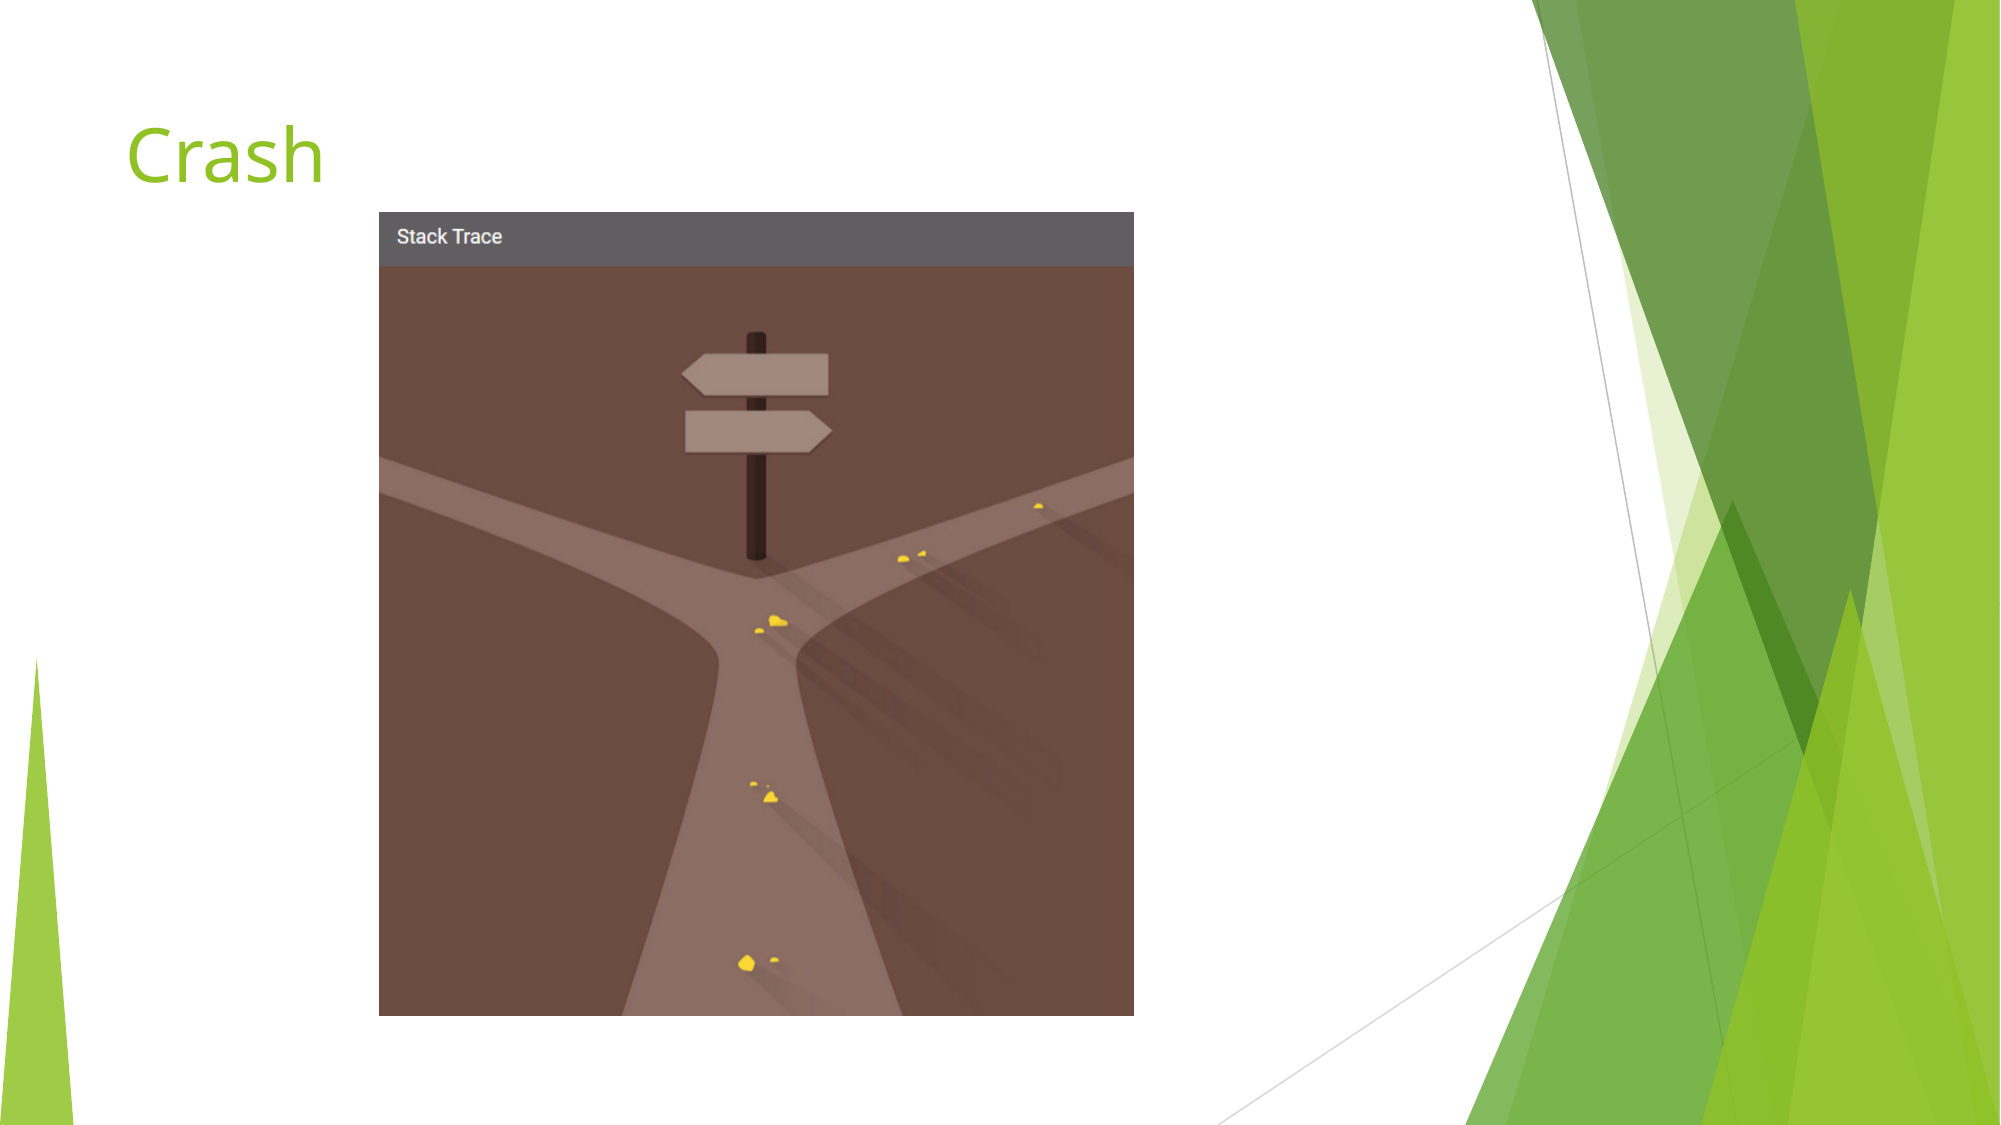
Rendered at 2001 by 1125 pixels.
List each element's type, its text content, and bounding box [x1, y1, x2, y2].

title Crash [111, 99, 1522, 317]
picture [379, 212, 1134, 1016]
